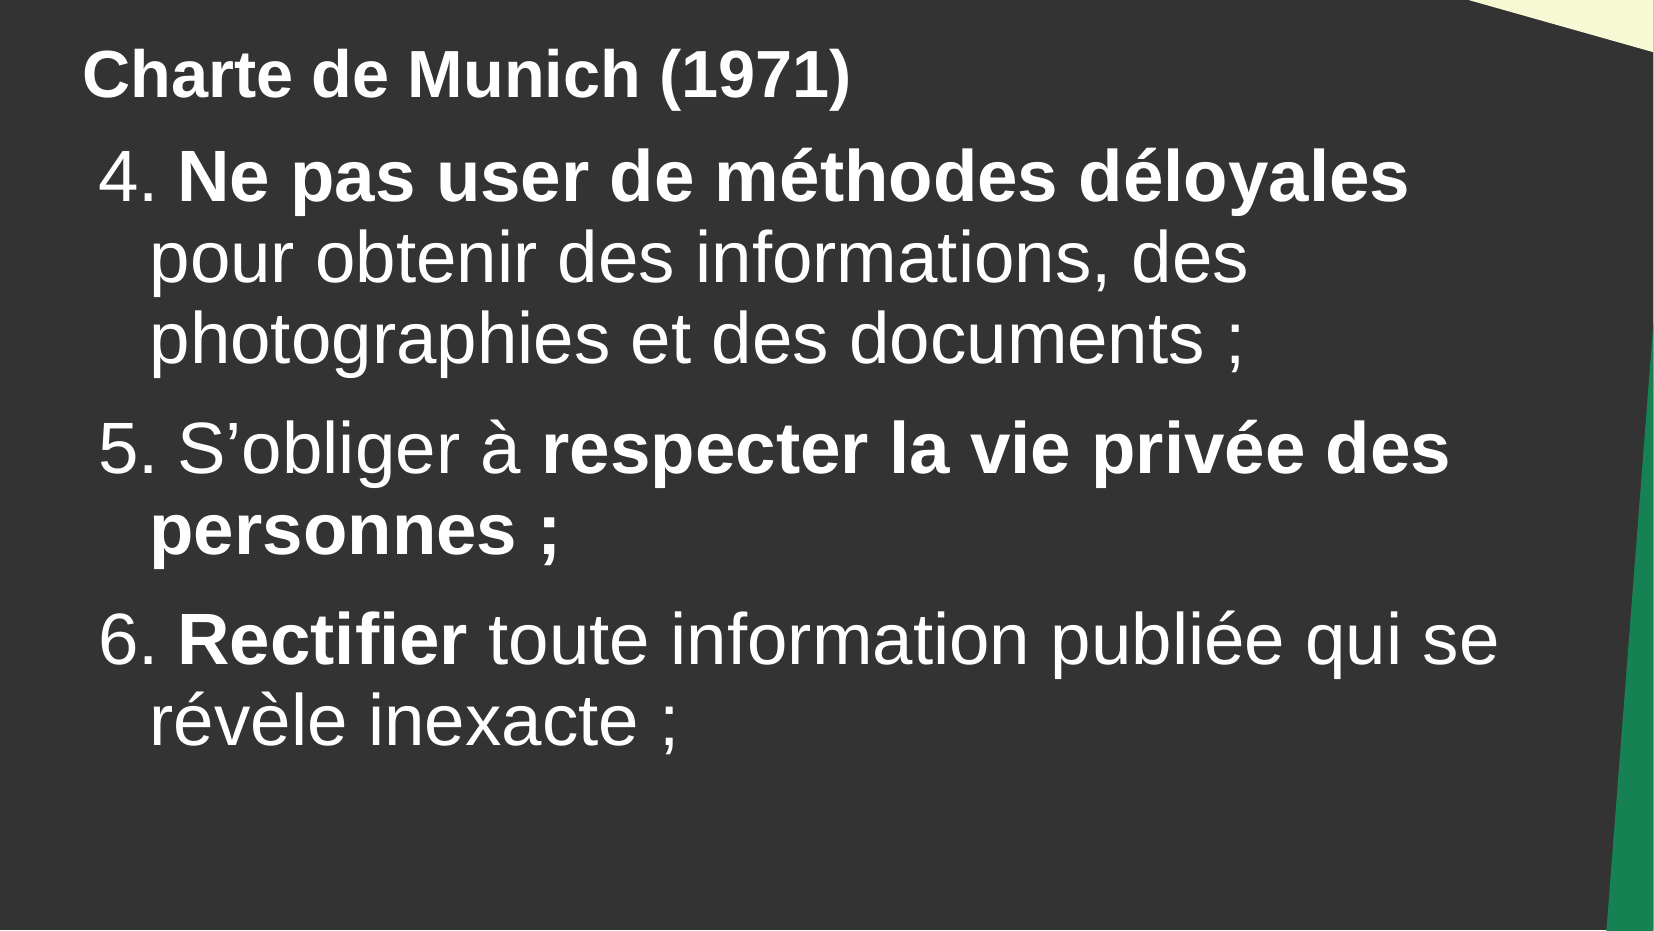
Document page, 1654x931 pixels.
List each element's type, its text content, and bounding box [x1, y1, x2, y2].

text_box [1606, 314, 1654, 931]
text_box [1468, 0, 1654, 53]
list Ne pas user de méthodes déloyales pour obtenir des informations, des photographies et des documents ; S’obliger à respecter la vie privée des personnes ; Rectifier toute information publiée qui se révèle inexacte ; [80, 135, 1560, 762]
title Charte de Munich (1971) [82, 37, 1571, 122]
